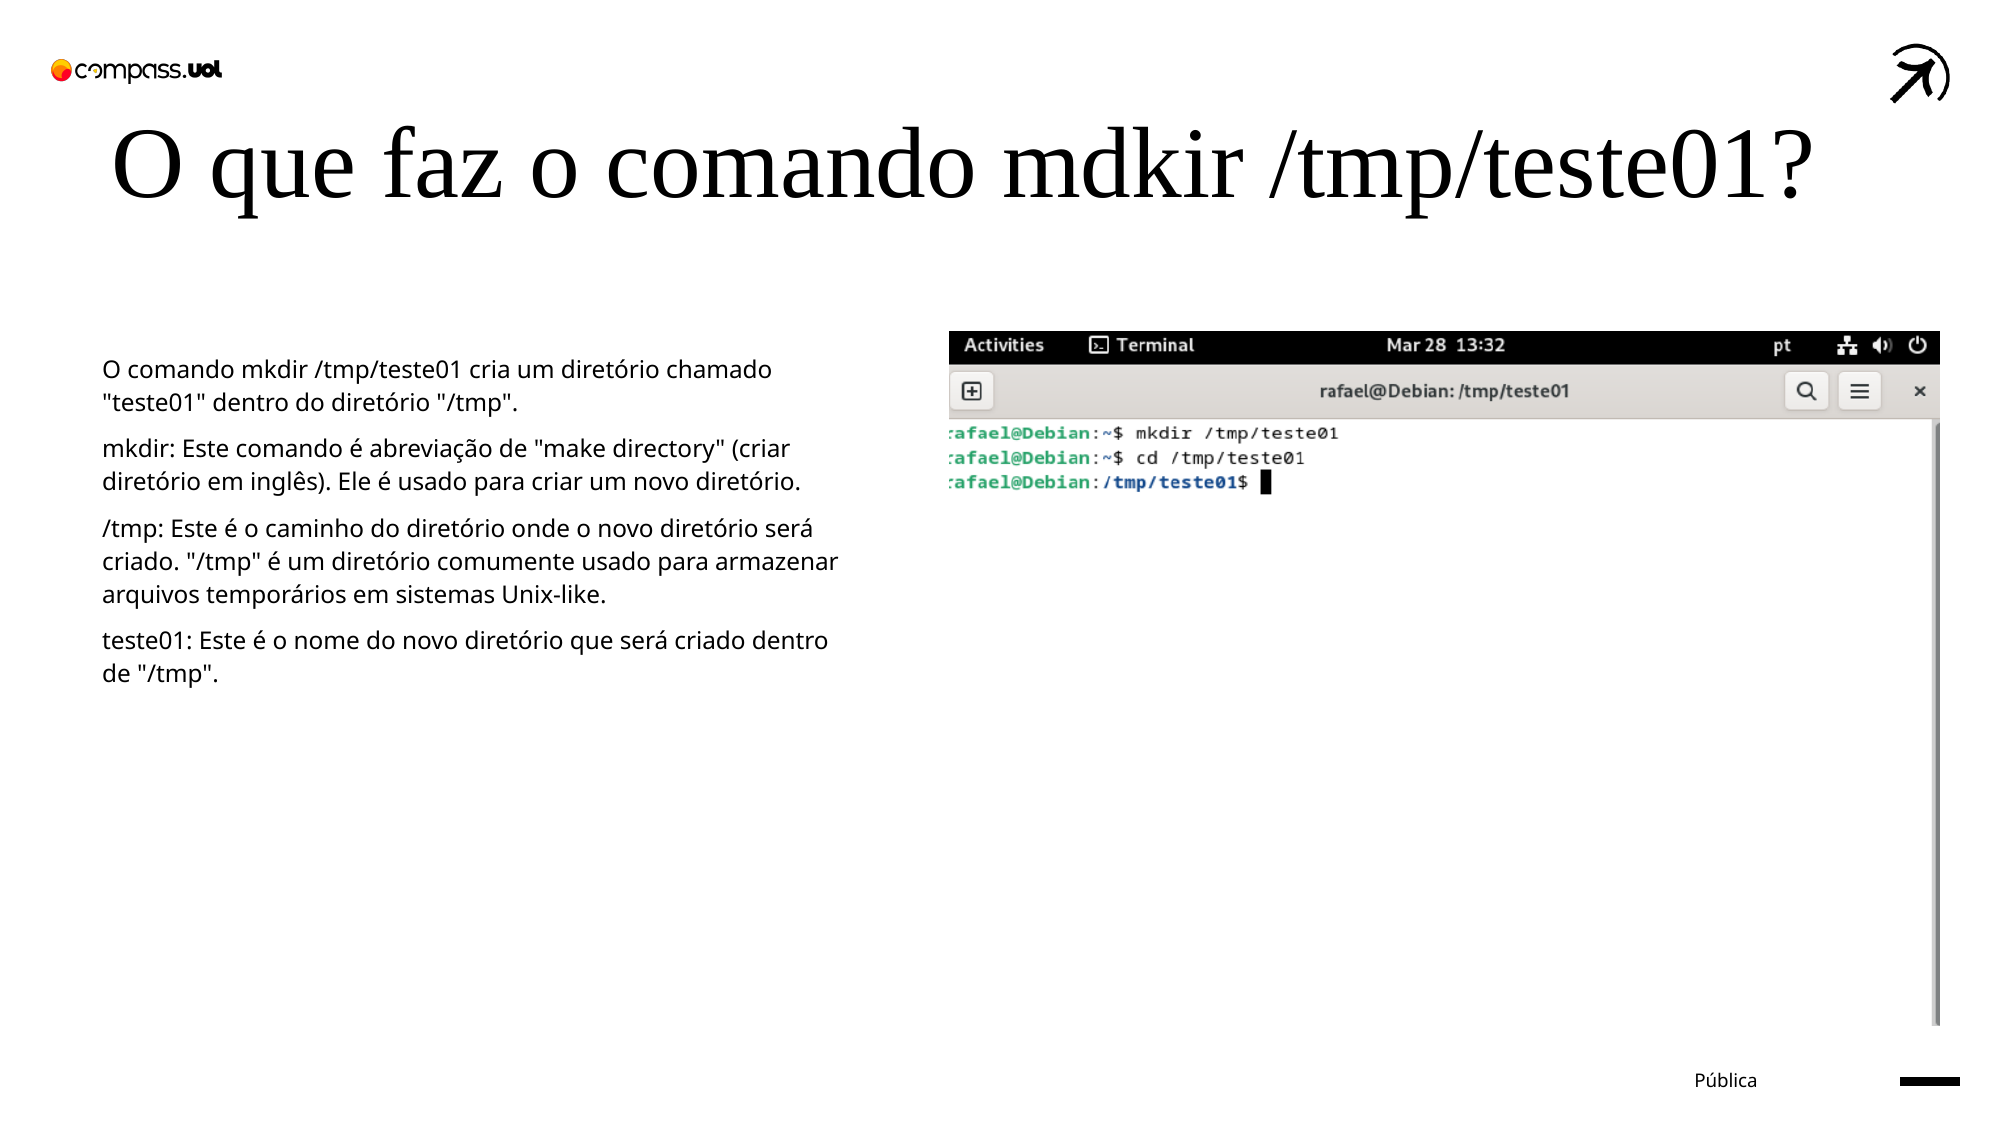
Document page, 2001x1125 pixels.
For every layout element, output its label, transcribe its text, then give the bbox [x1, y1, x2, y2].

list O comando mkdir /tmp/teste01 cria um diretório chamado "teste01" dentro do diretório "/tmp". mkdir: Este comando é abreviação de "make directory" (criar diretório em inglês). Ele é usado para criar um novo diretório. /tmp: Este é o caminho do diretório onde o novo diretório será criado. "/tmp" é um diretório comumente usado para armazenar arquivos temporários em sistemas Unix-like. teste01: Este é o nome do novo diretório que será criado dentro de "/tmp". [87, 265, 875, 778]
list Pública [1679, 1062, 1894, 1101]
picture [949, 331, 1940, 1026]
list O que faz o comando mdkir /tmp/teste01? [96, 99, 1904, 251]
